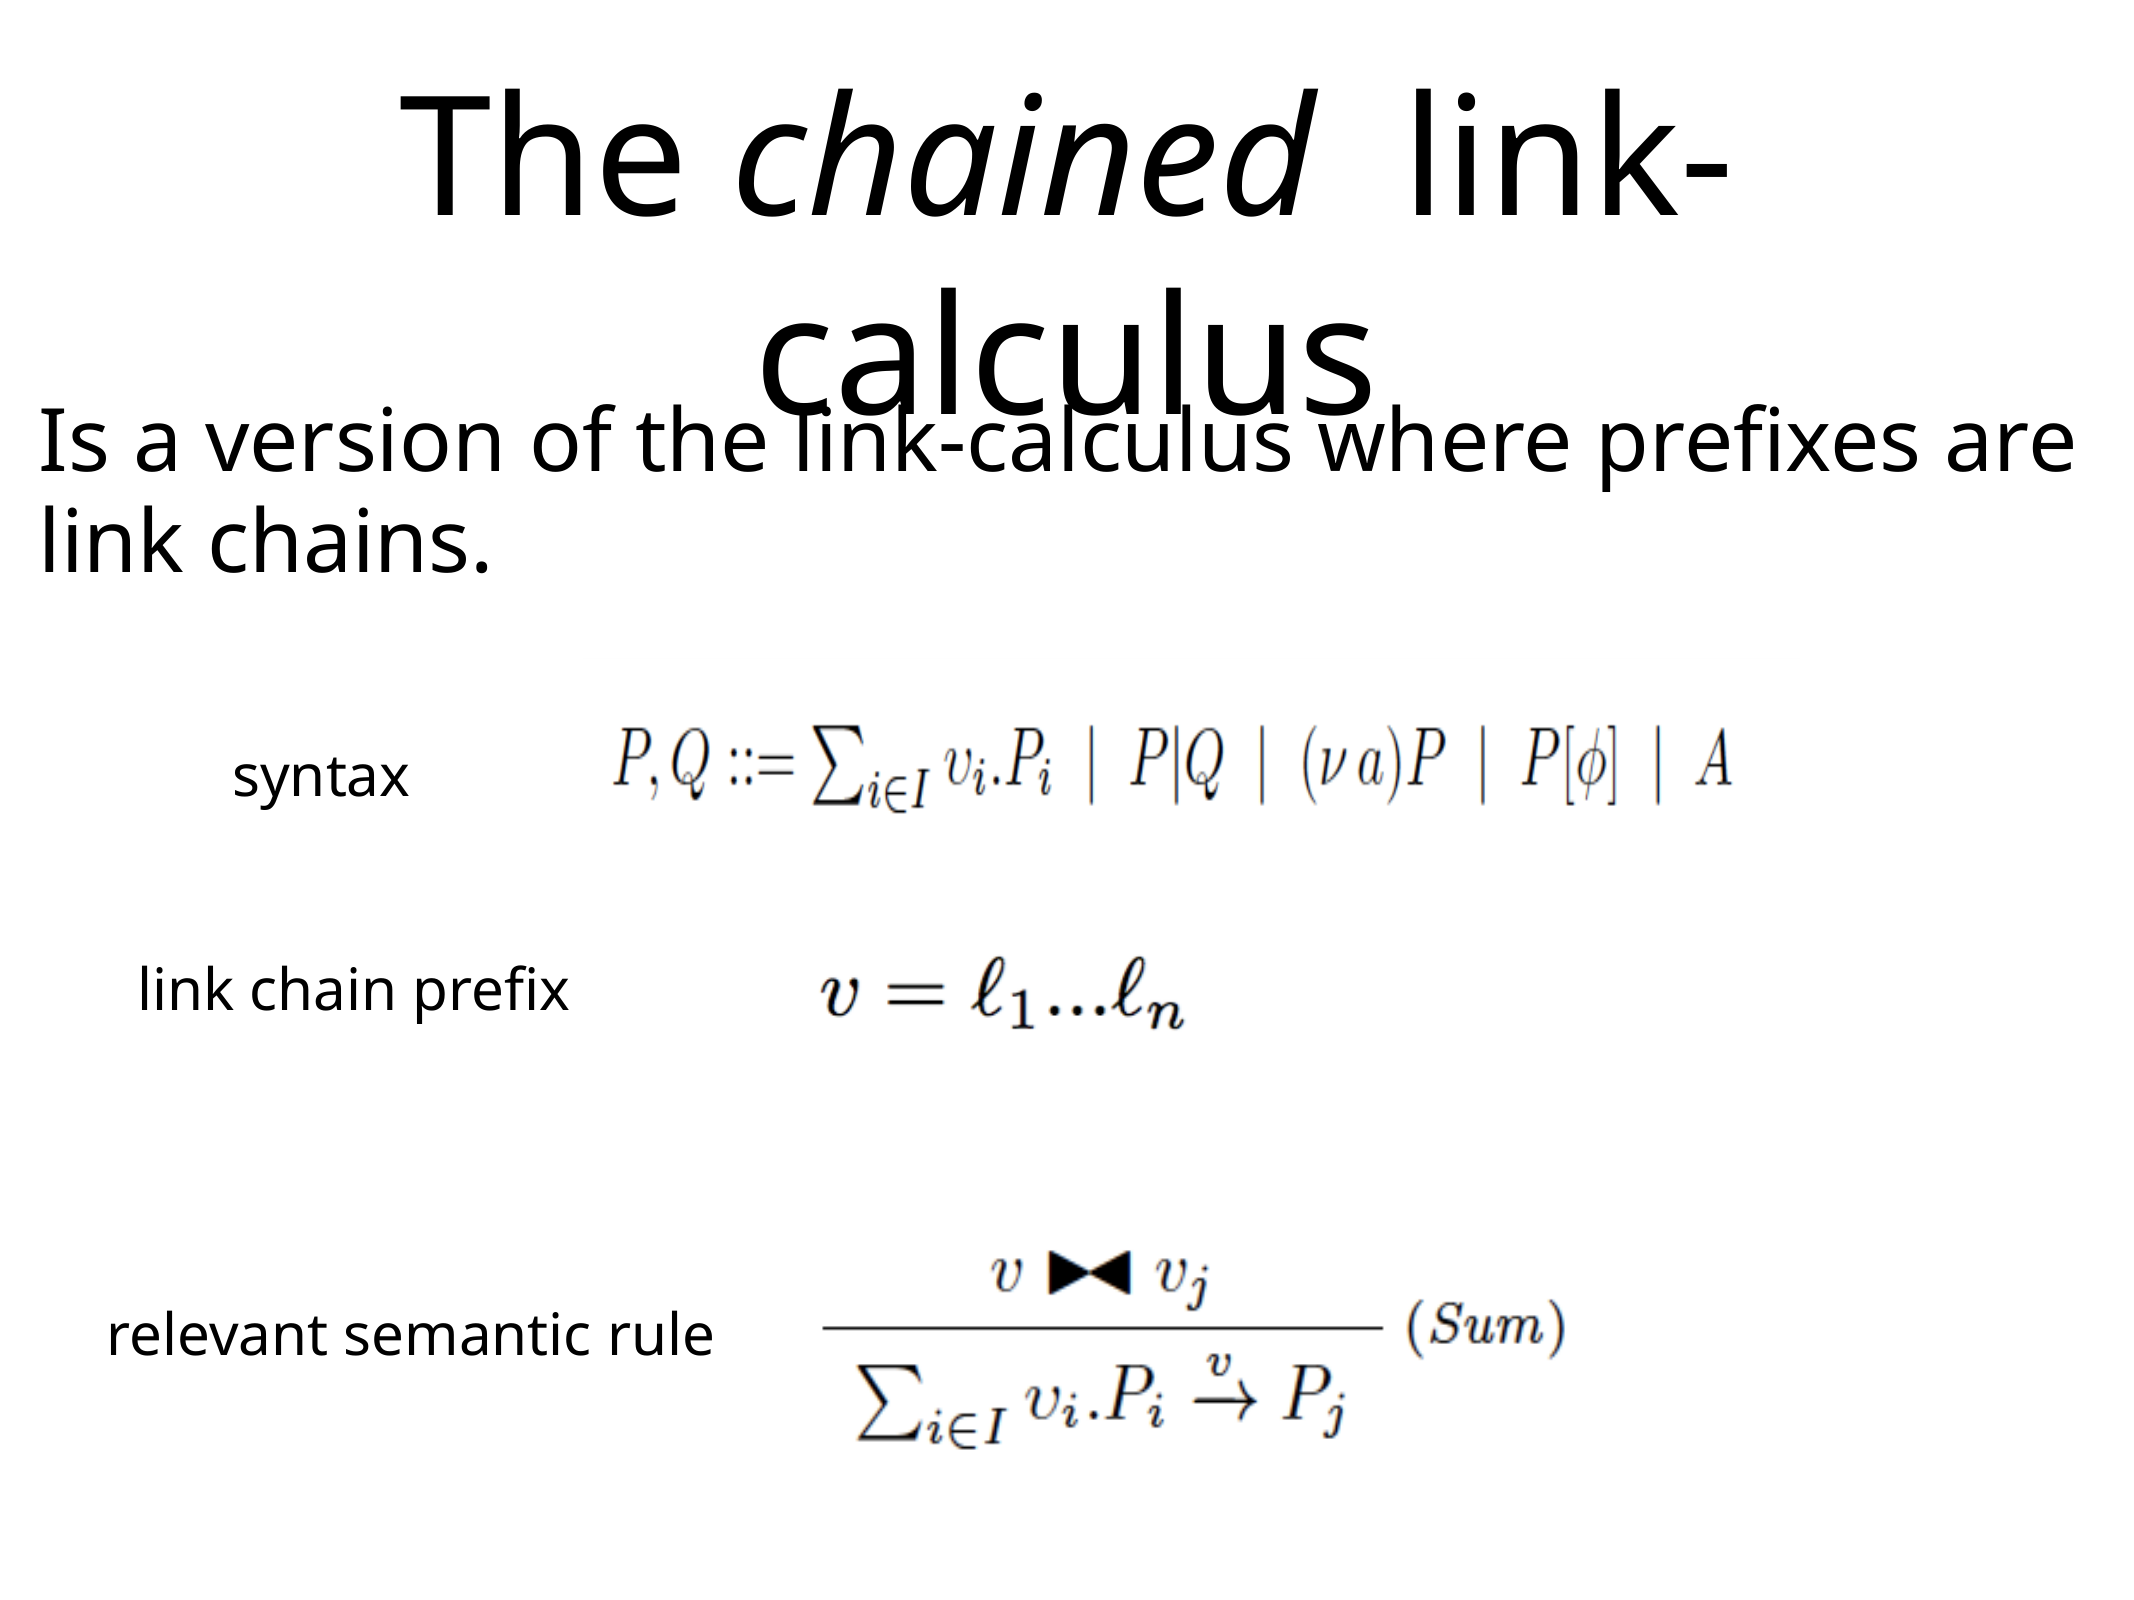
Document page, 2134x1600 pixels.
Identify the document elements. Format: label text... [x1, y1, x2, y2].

text_box relevant semantic rule [99, 1290, 726, 1375]
text_box syntax [225, 730, 436, 816]
text_box link chain prefix [130, 945, 611, 1030]
picture [778, 927, 1214, 1051]
text_box Is a version of the link-calculus where prefixes are link chains. [31, 383, 2085, 601]
title The chained link-calculus [208, 41, 1925, 383]
picture [728, 1154, 1615, 1534]
picture [583, 657, 1800, 871]
